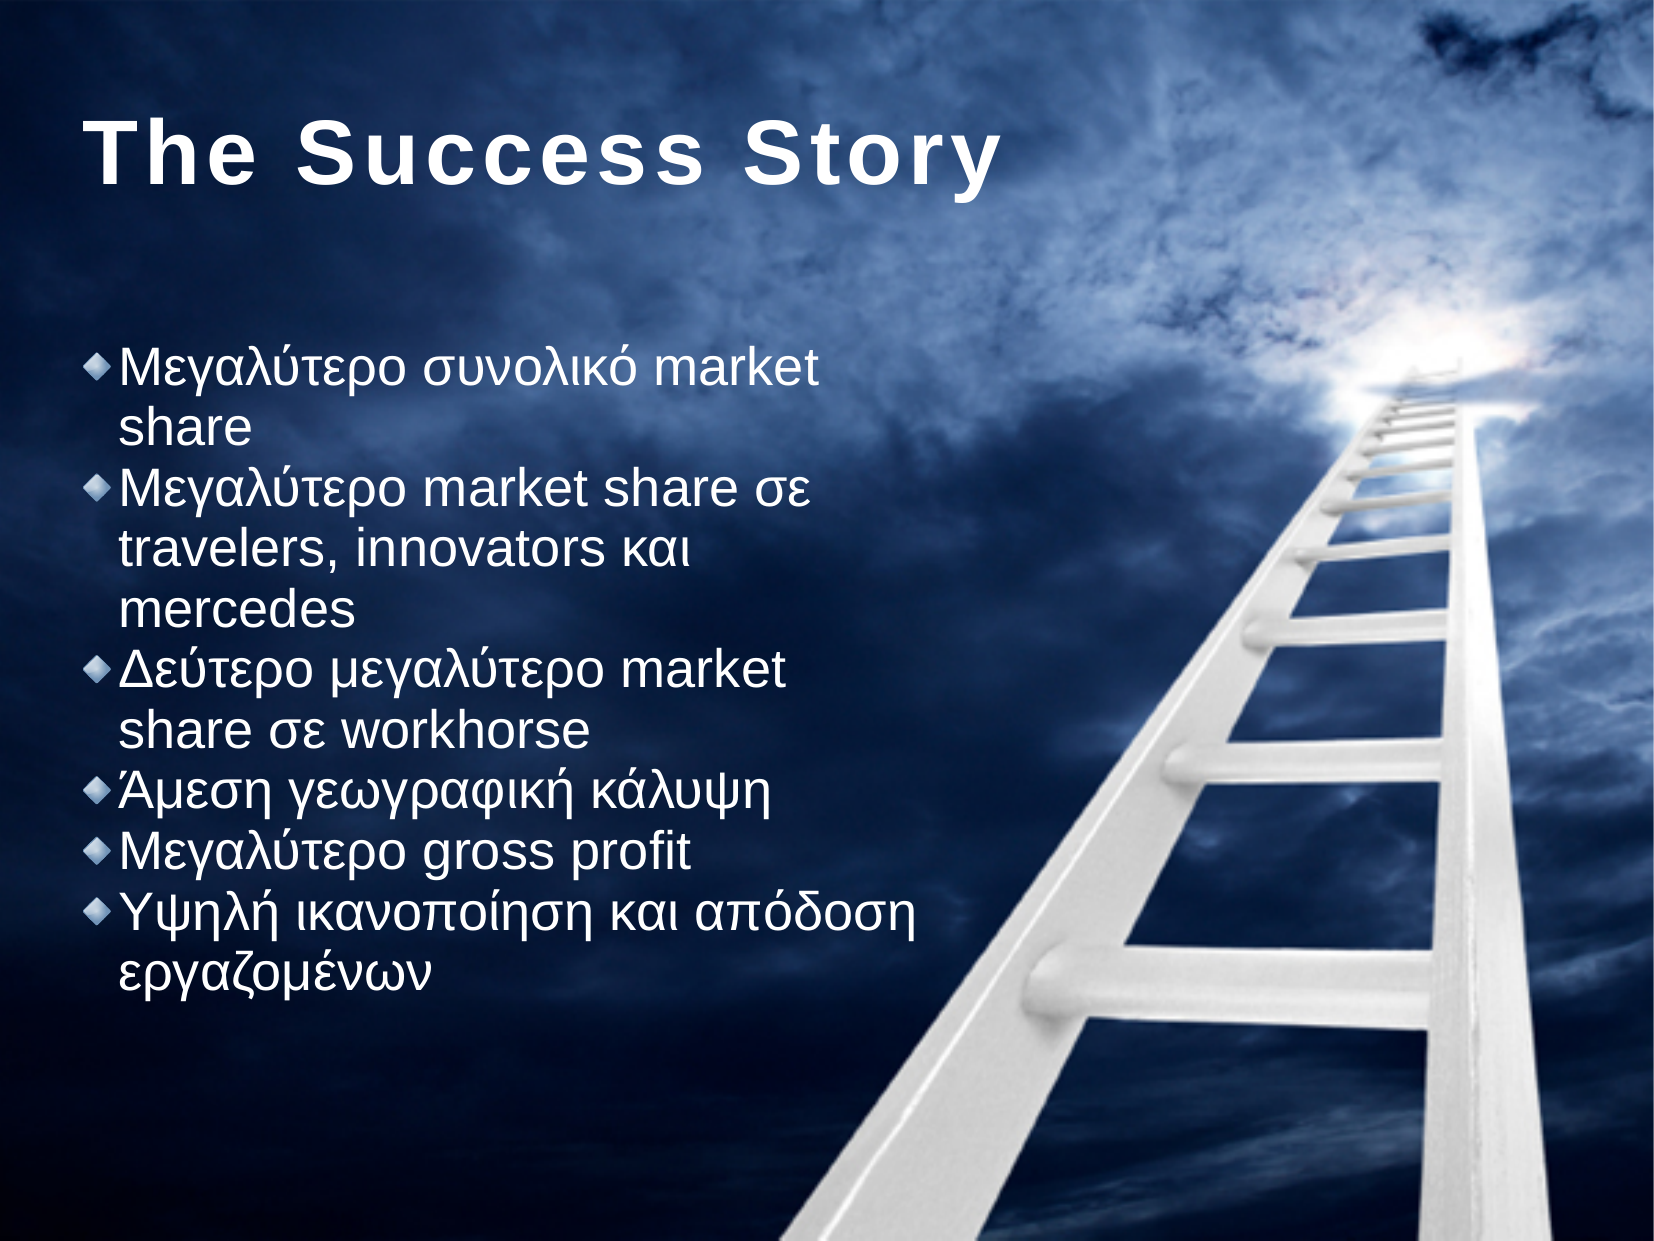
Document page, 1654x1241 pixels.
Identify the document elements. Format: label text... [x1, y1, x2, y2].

subtitle Μεγαλύτερο συνολικό market share Μεγαλύτερo market share σε travelers, innovators και mercedes Δεύτερο μεγαλύτερο market share σε workhorse Άμεση γεωγραφική κάλυψη Μεγαλύτερο gross profit Υψηλή ικανοποίηση και απόδοση εργαζομένων [82, 290, 934, 1109]
title The Success Story [82, 49, 1571, 257]
picture [0, 0, 1654, 1241]
